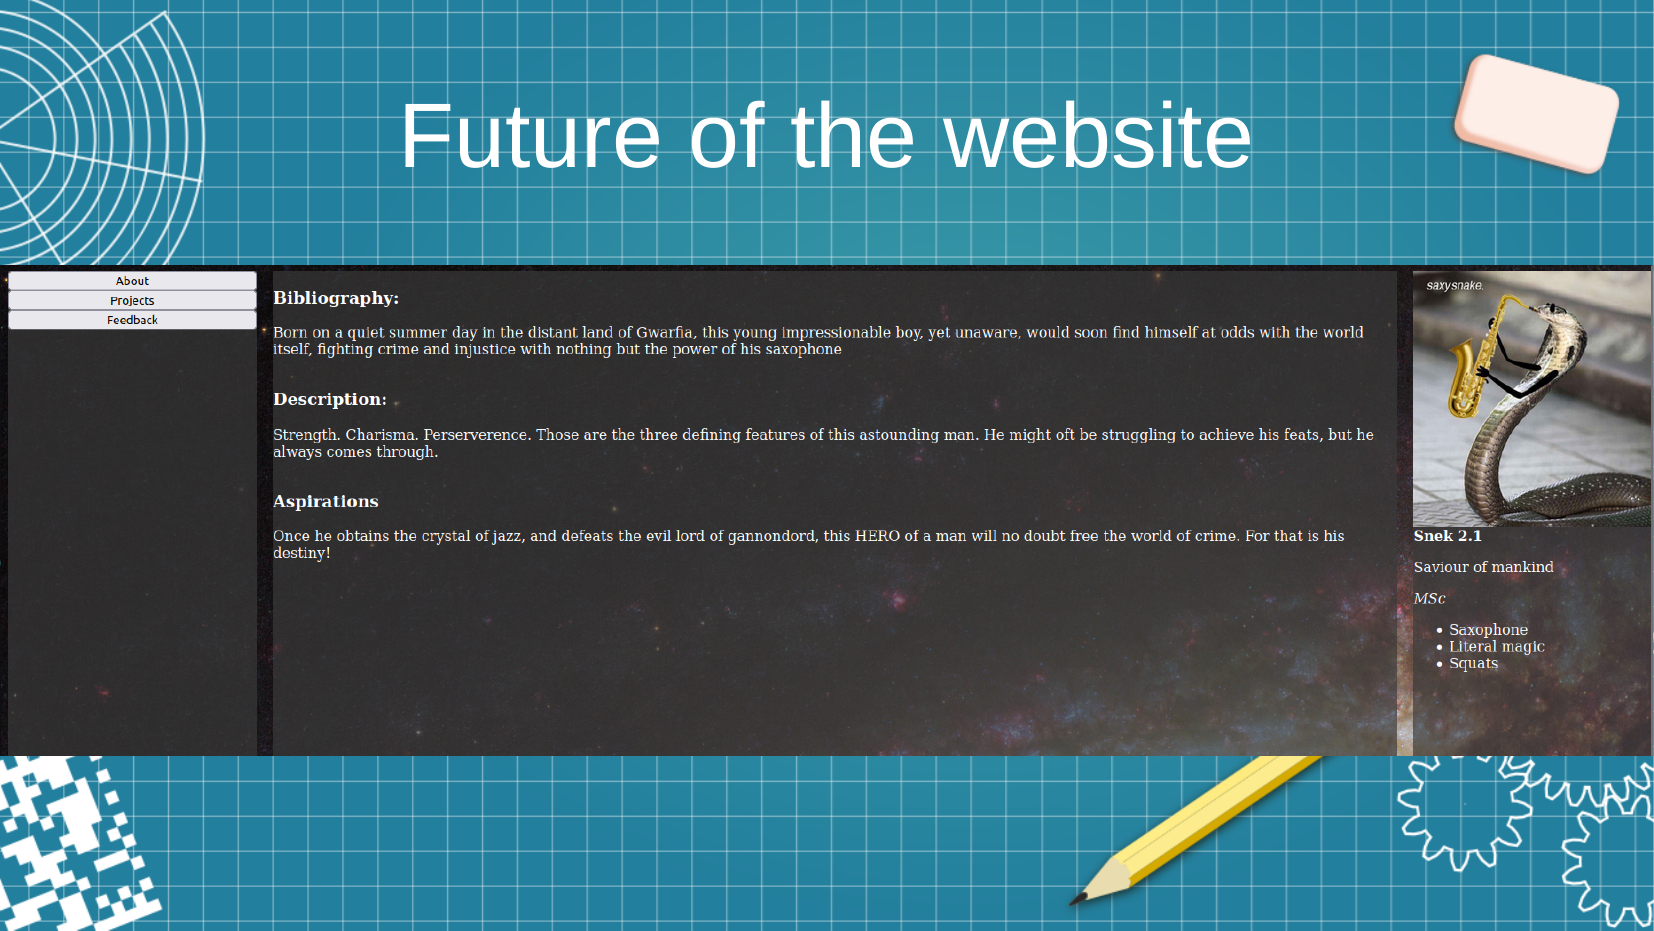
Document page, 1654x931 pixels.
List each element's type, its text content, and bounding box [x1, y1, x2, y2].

picture [0, 0, 1654, 931]
title Future of the website [82, 29, 1571, 243]
